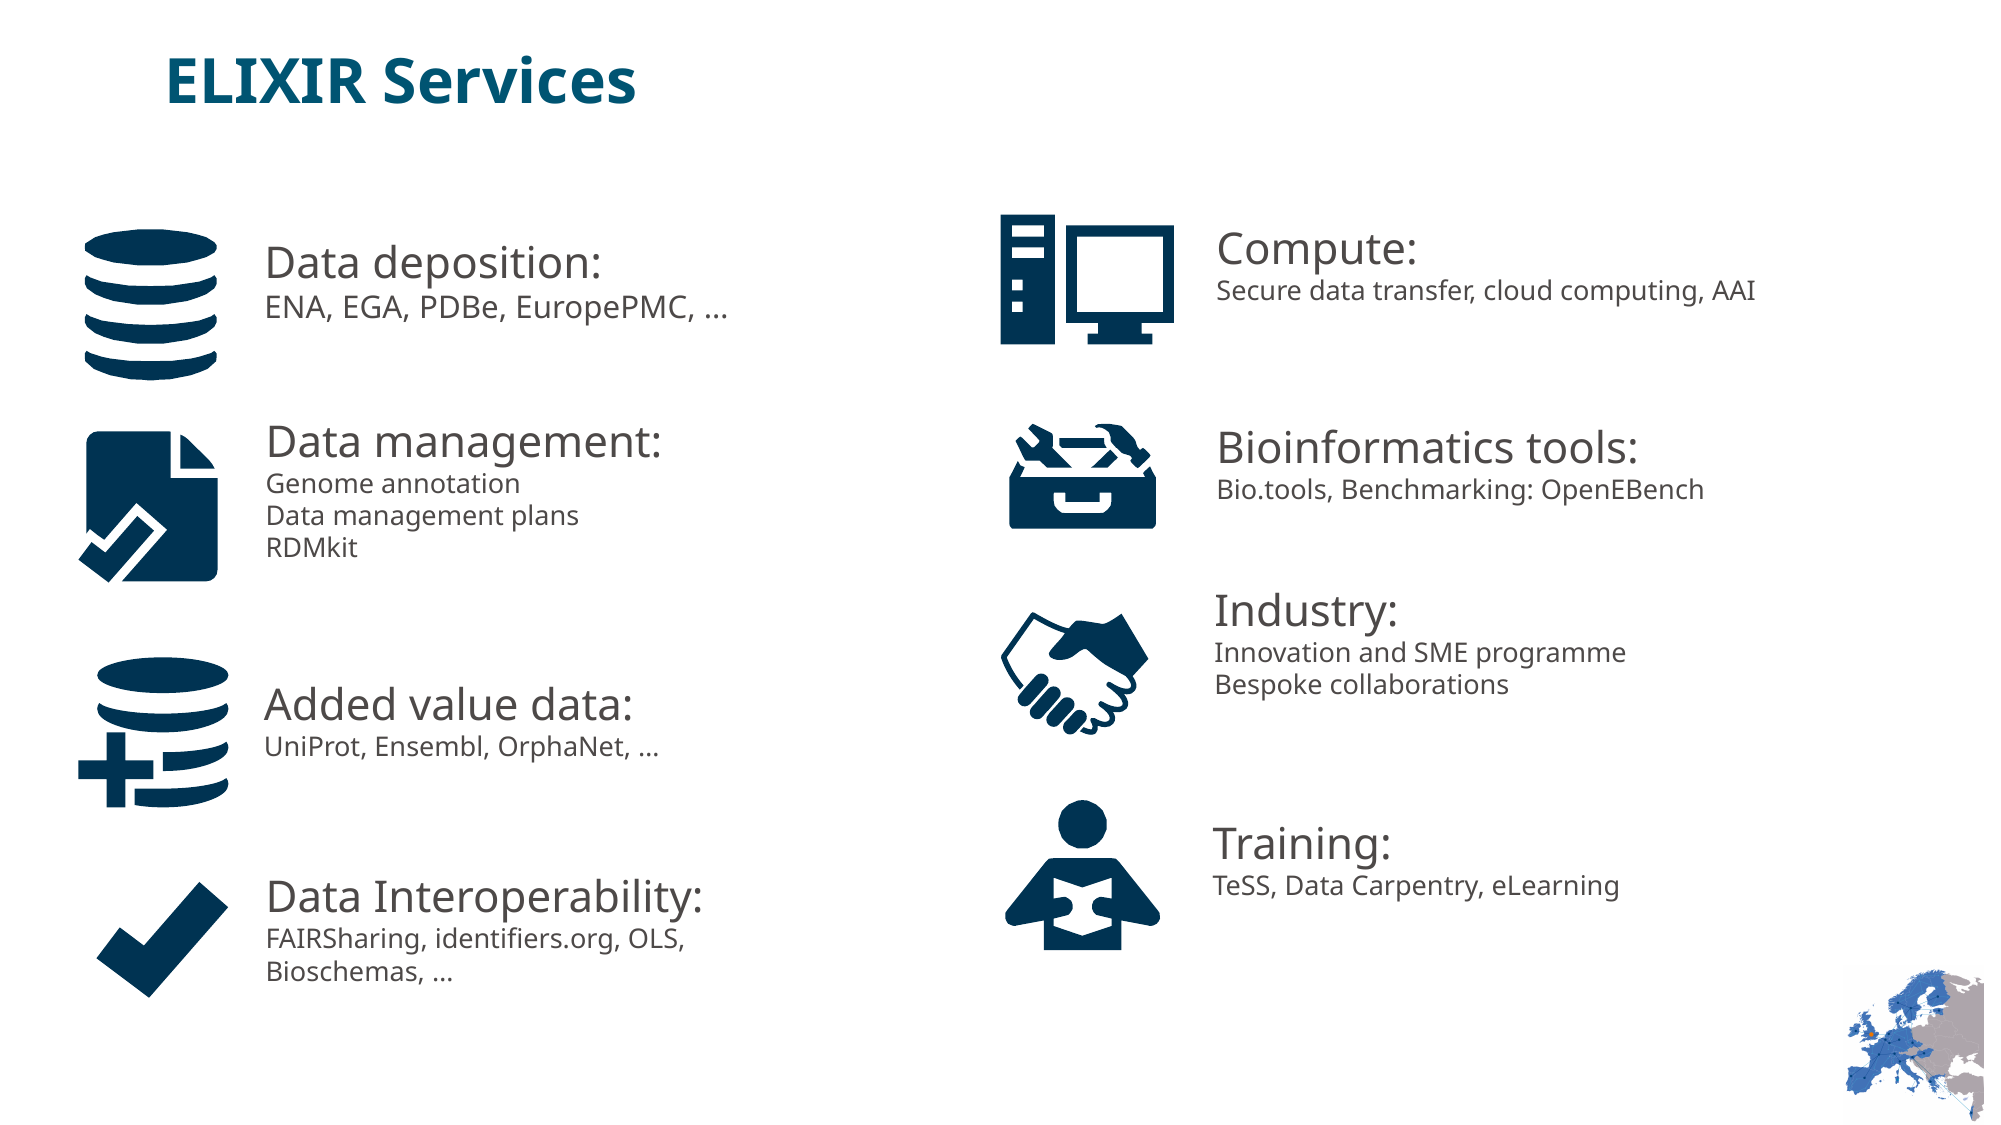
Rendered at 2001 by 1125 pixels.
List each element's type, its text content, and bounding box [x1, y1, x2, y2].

text_box Bioinformatics tools: Bio.tools, Benchmarking: OpenEBench [1205, 414, 1964, 545]
text_box [97, 703, 229, 733]
picture [1843, 965, 1984, 1125]
text_box [84, 314, 217, 344]
text_box [162, 741, 229, 772]
text_box [97, 657, 229, 694]
text_box [86, 431, 218, 582]
text_box [84, 350, 217, 381]
text_box [1000, 214, 1055, 345]
text_box [78, 516, 155, 583]
text_box [84, 229, 217, 266]
text_box [180, 434, 215, 469]
text_box [1058, 800, 1107, 849]
text_box [1001, 612, 1149, 735]
text_box [1059, 438, 1107, 448]
text_box [1094, 423, 1151, 469]
text_box Training: TeSS, Data Carpentry, eLearning [1201, 810, 1923, 940]
text_box [1090, 449, 1119, 468]
text_box [1044, 858, 1161, 951]
text_box Data management: Genome annotation Data management plans RDMkit [254, 410, 783, 583]
text_box Added value data: UniProt, Ensembl, OrphaNet, … [252, 670, 917, 801]
text_box [1029, 686, 1061, 720]
text_box ELIXIR Services [164, 41, 1503, 136]
text_box [1046, 697, 1075, 727]
text_box Data deposition: ENA, EGA, PDBe, EuropePMC, … [253, 229, 875, 410]
text_box [1015, 423, 1073, 468]
text_box [78, 732, 154, 808]
text_box Industry: Innovation and SME programme Bespoke collaborations [1203, 576, 2001, 752]
text_box Compute: Secure data transfer, cloud computing, AAI [1205, 215, 2001, 346]
text_box [1017, 673, 1049, 707]
text_box [96, 881, 229, 998]
text_box [134, 778, 229, 808]
text_box [1009, 461, 1156, 529]
text_box [84, 275, 217, 305]
text_box Data Interoperability: FAIRSharing, identifiers.org, OLS, Bioschemas, … [254, 863, 1079, 1039]
text_box [1066, 225, 1174, 345]
